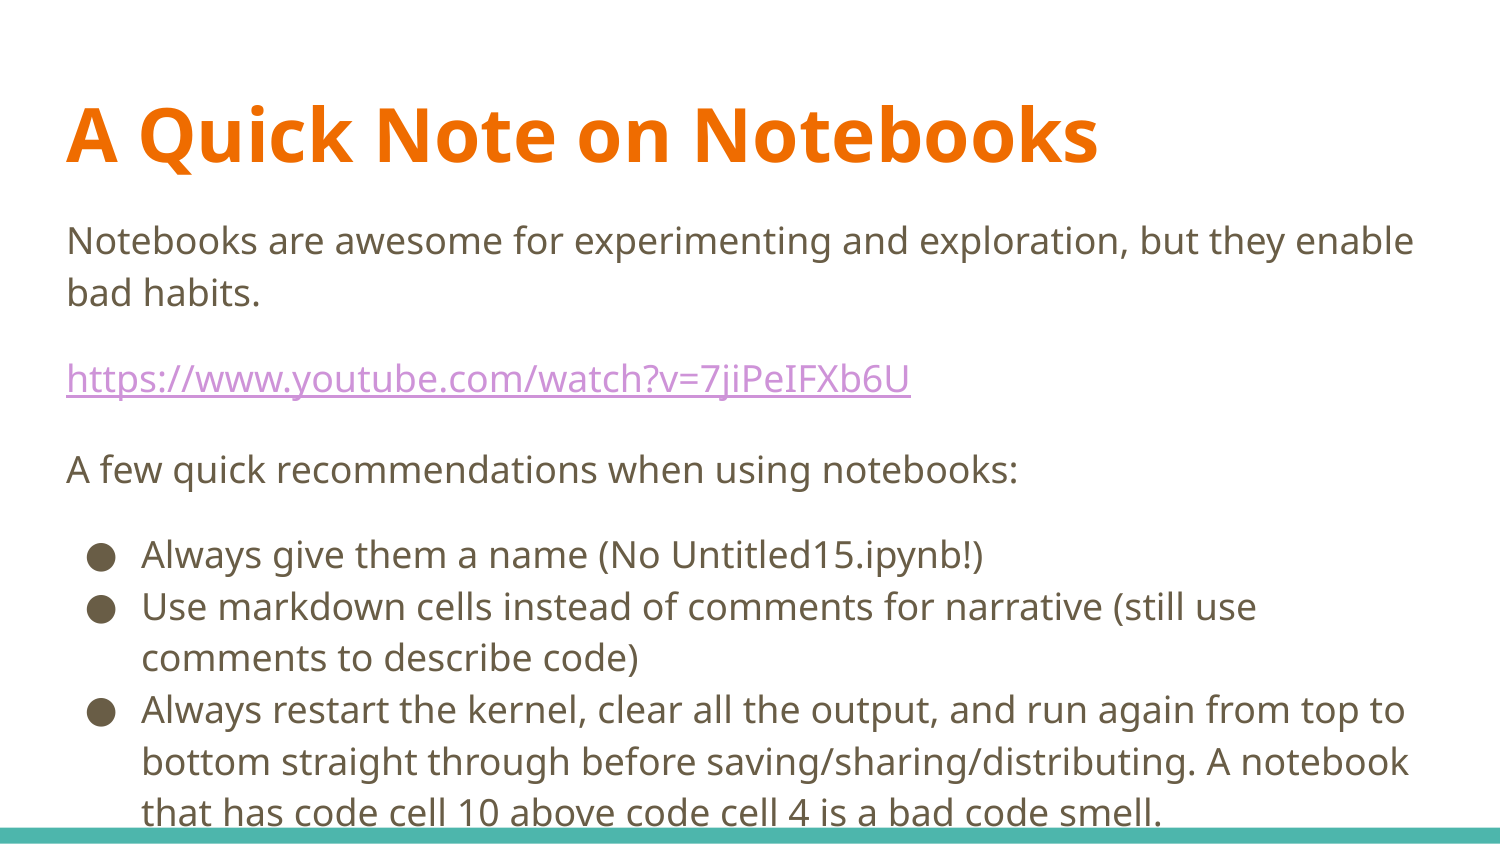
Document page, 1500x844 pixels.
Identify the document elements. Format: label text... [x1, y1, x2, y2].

title A Quick Note on Notebooks [51, 72, 1449, 189]
list Notebooks are awesome for experimenting and exploration, but they enable bad habits. https://www.youtube.com/watch?v=7jiPeIFXb6U A few quick recommendations when using notebooks: Always give them a name (No Untitled15.ipynb!) Use markdown cells instead of comments for narrative (still use comments to describe code) Always restart the kernel, clear all the output, and run again from top to bottom straight through before saving/sharing/distributing. A notebook that has code cell 10 above code cell 4 is a bad code smell. [51, 195, 1449, 822]
